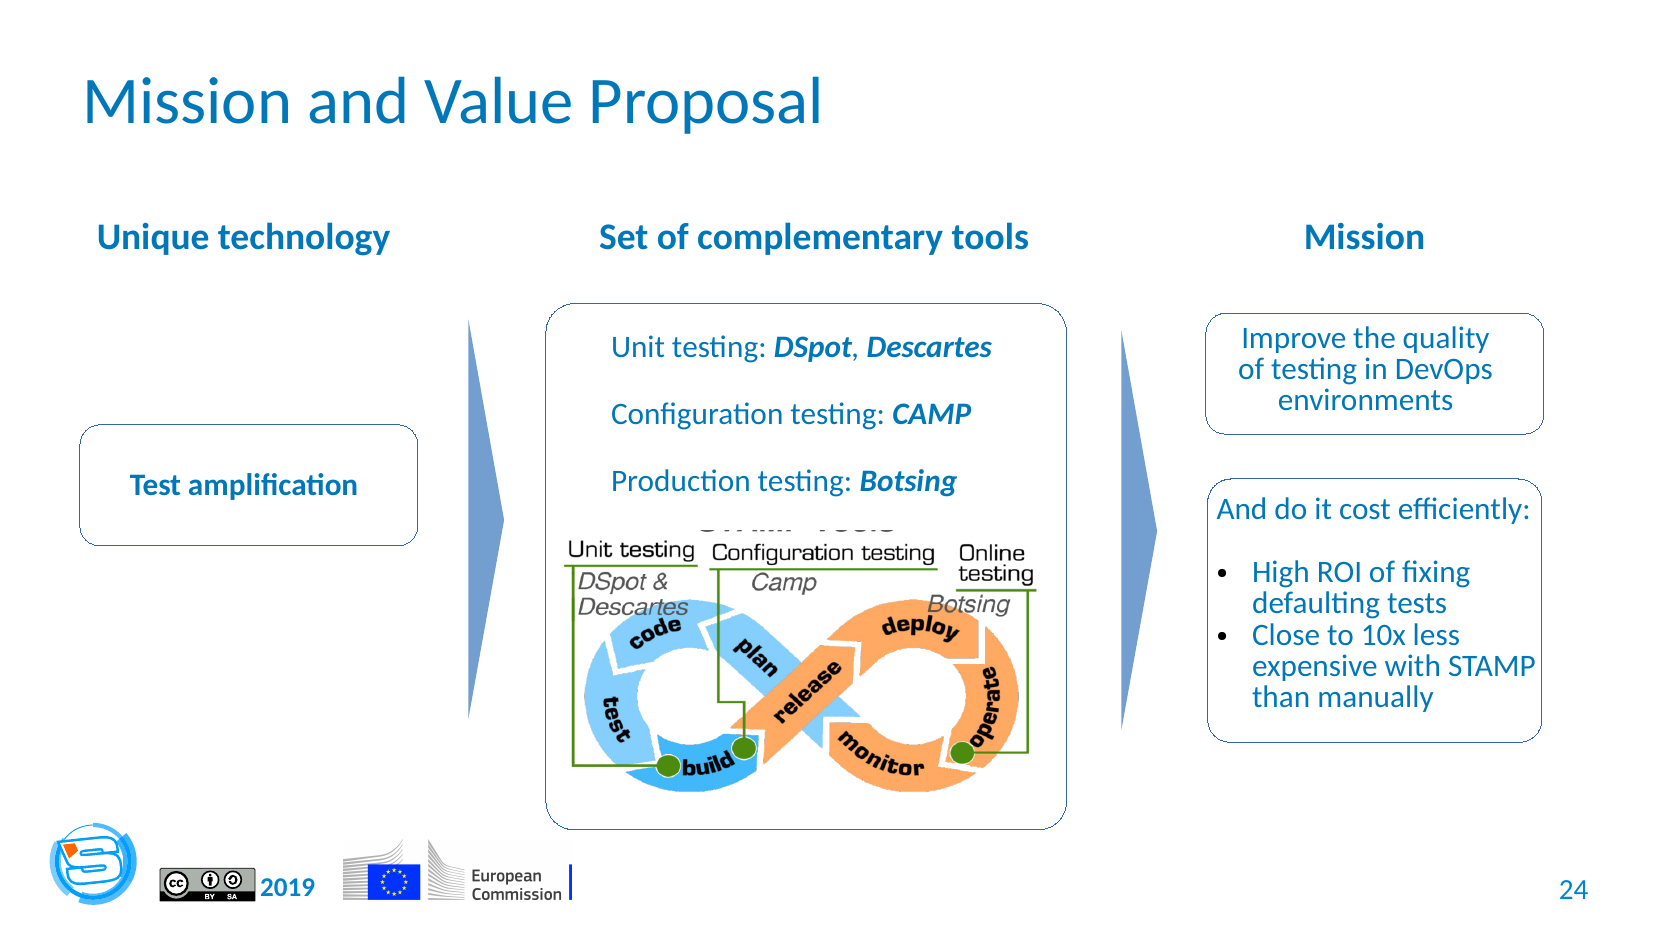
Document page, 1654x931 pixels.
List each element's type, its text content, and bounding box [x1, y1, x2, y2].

text_box Improve the quality of testing in DevOps environments [1229, 317, 1506, 426]
list Set of complementary tools [599, 222, 1039, 291]
text_box And do it cost efficiently: High ROI of fixing defaulting tests Close to 10x less expensive with STAMP than manually [1207, 489, 1583, 723]
title Mission and Value Proposal [82, 73, 1563, 145]
text_box Unit testing: DSpot, Descartes Configuration testing: CAMP Production testing: Botsing [602, 327, 1066, 507]
list Test amplification [129, 472, 416, 525]
list Mission [1303, 222, 1457, 291]
picture [343, 839, 572, 900]
text_box [1121, 330, 1158, 730]
text_box [468, 319, 505, 719]
picture [556, 530, 1043, 798]
list Unique technology [96, 222, 414, 291]
